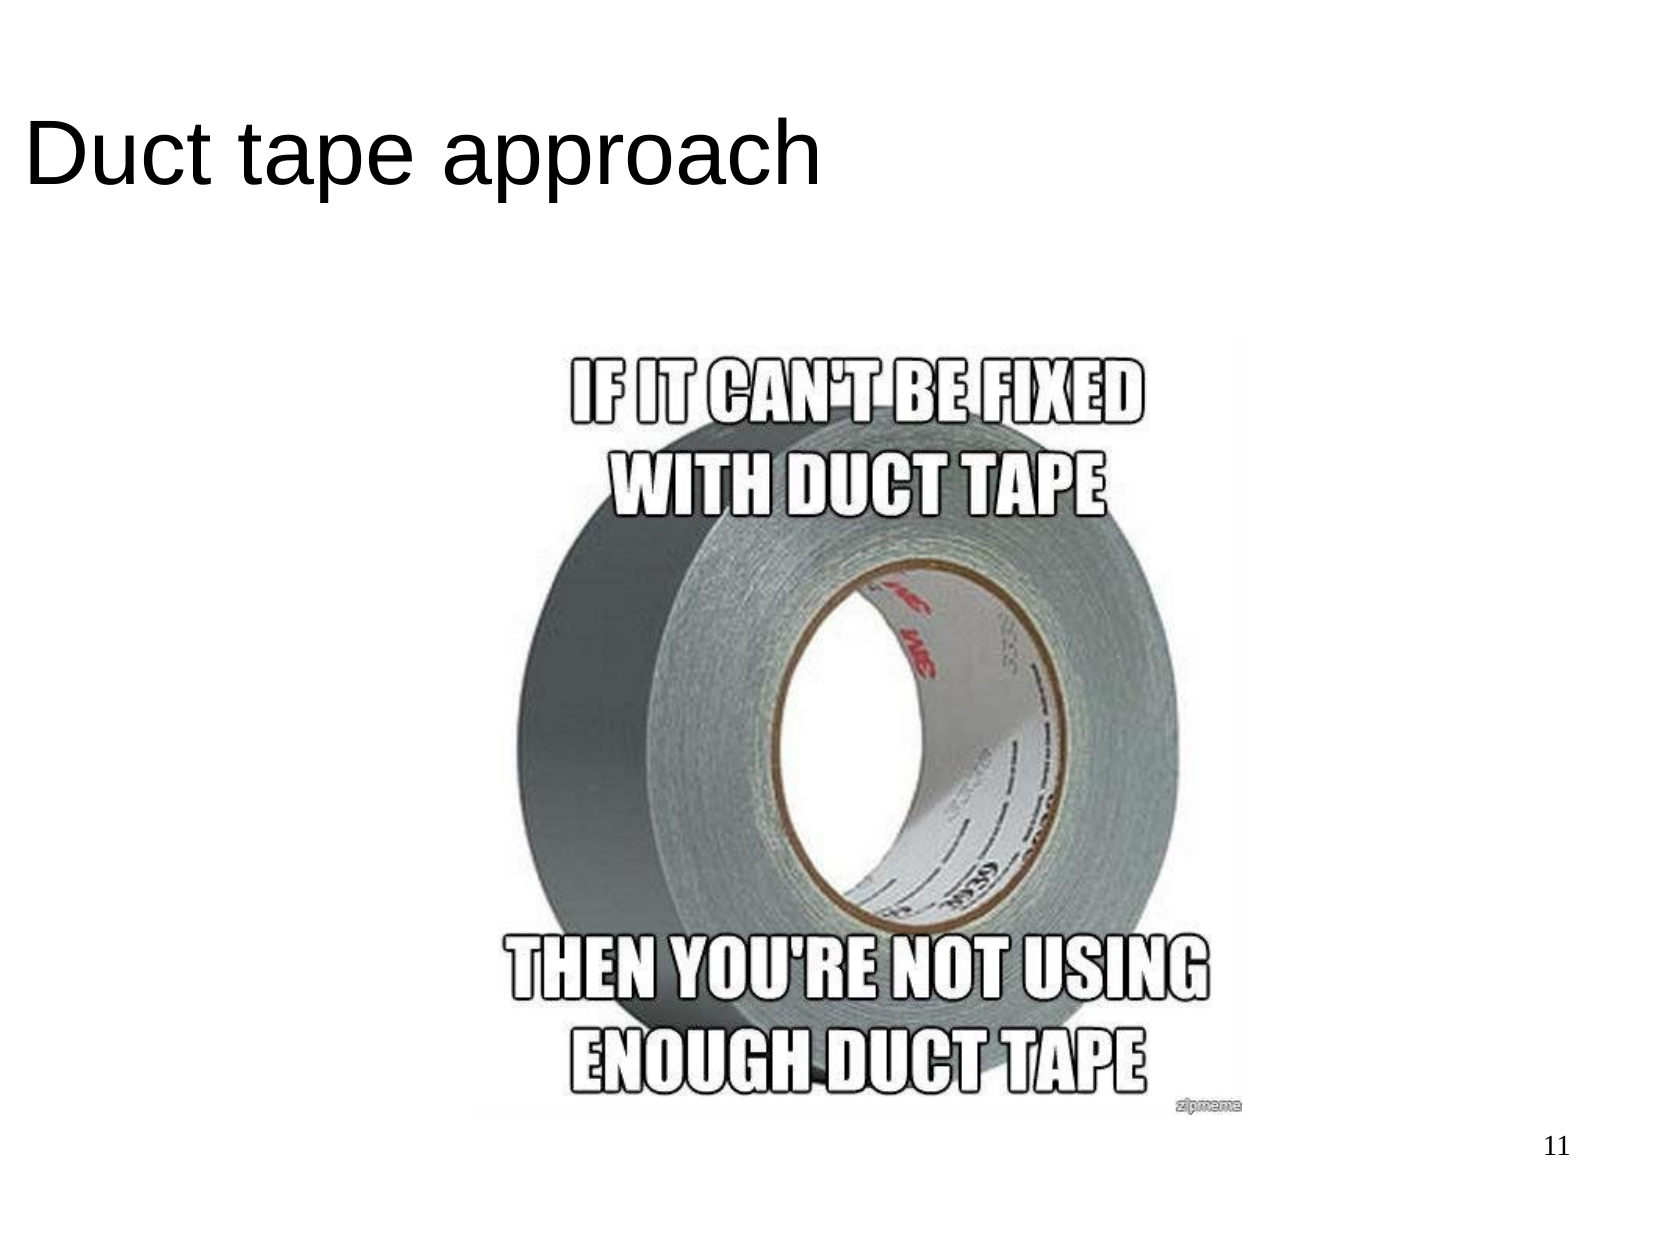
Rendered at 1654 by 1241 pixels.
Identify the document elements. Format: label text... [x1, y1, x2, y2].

title Duct tape approach [23, 49, 1512, 257]
picture [474, 333, 1242, 1115]
